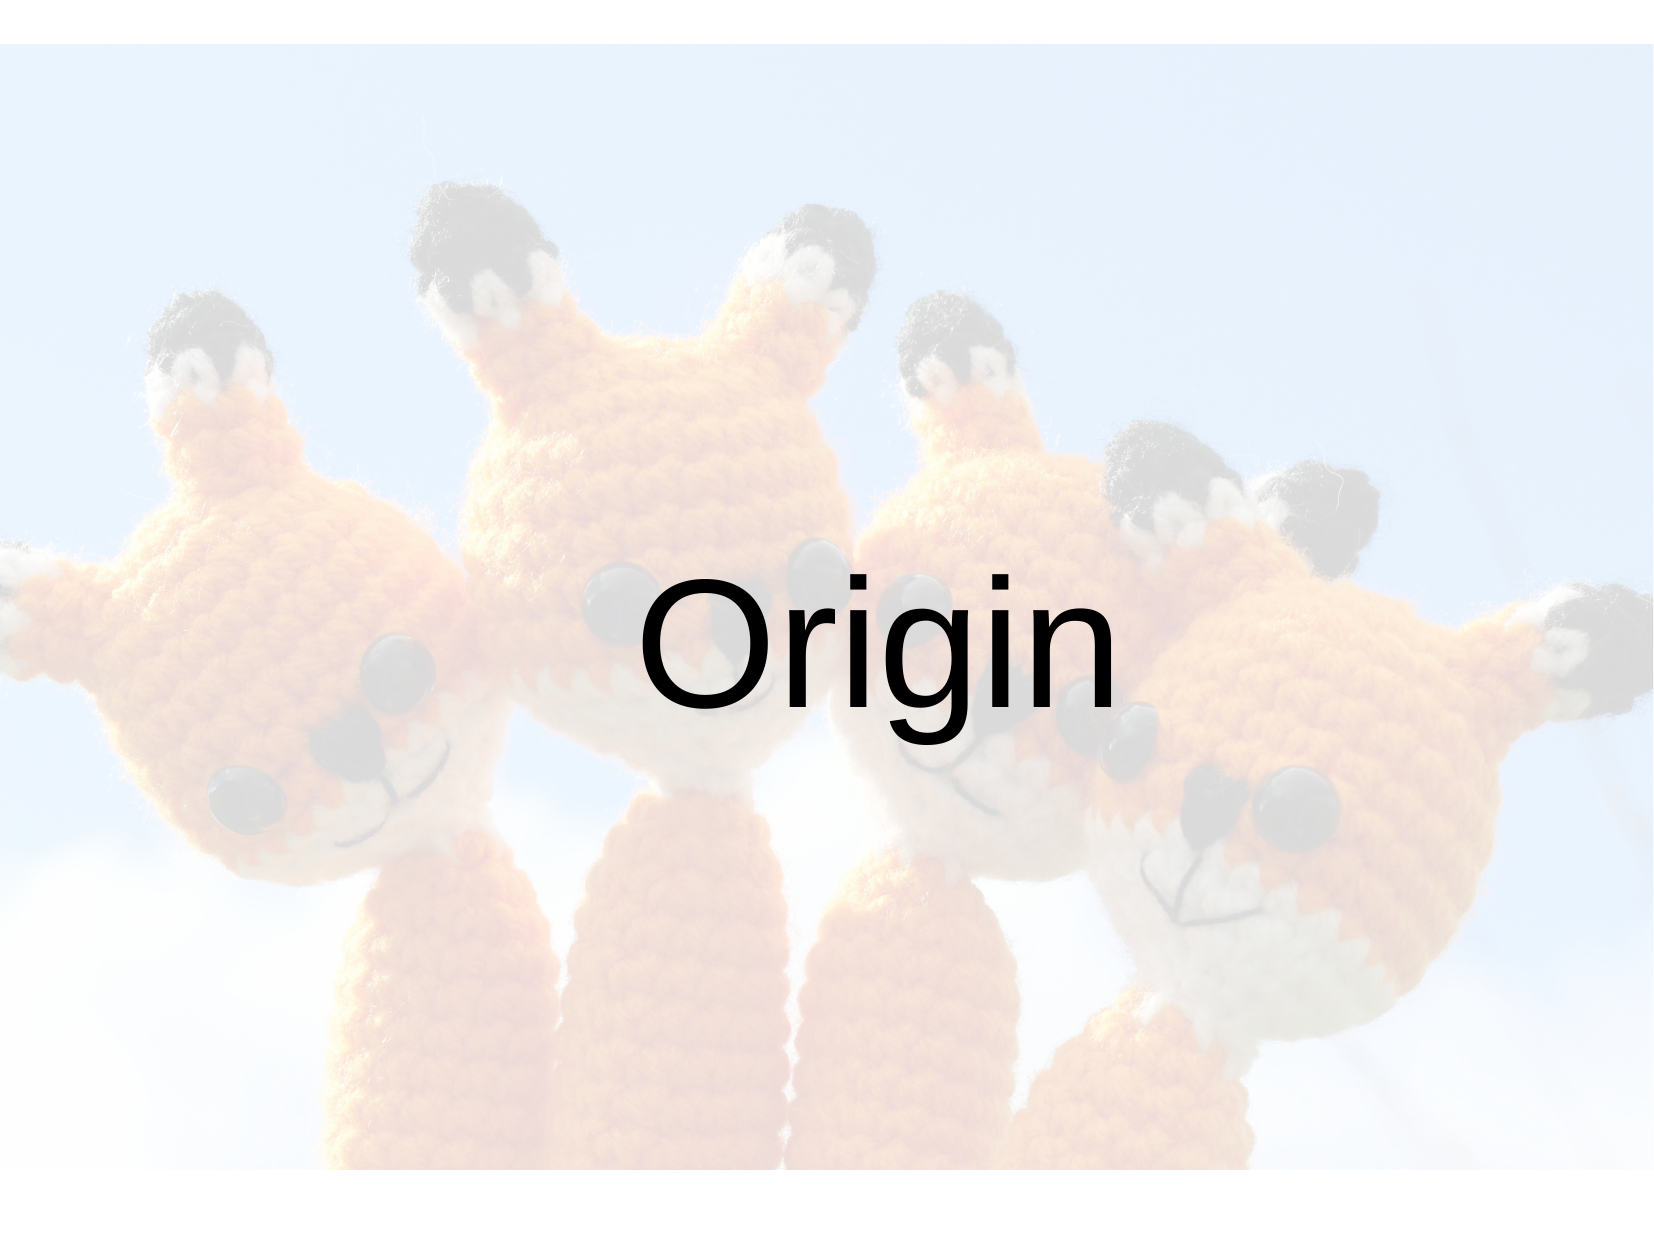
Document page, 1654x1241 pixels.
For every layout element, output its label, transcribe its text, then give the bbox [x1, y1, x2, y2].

title Origin [135, 540, 1624, 748]
picture [0, 44, 1654, 1171]
